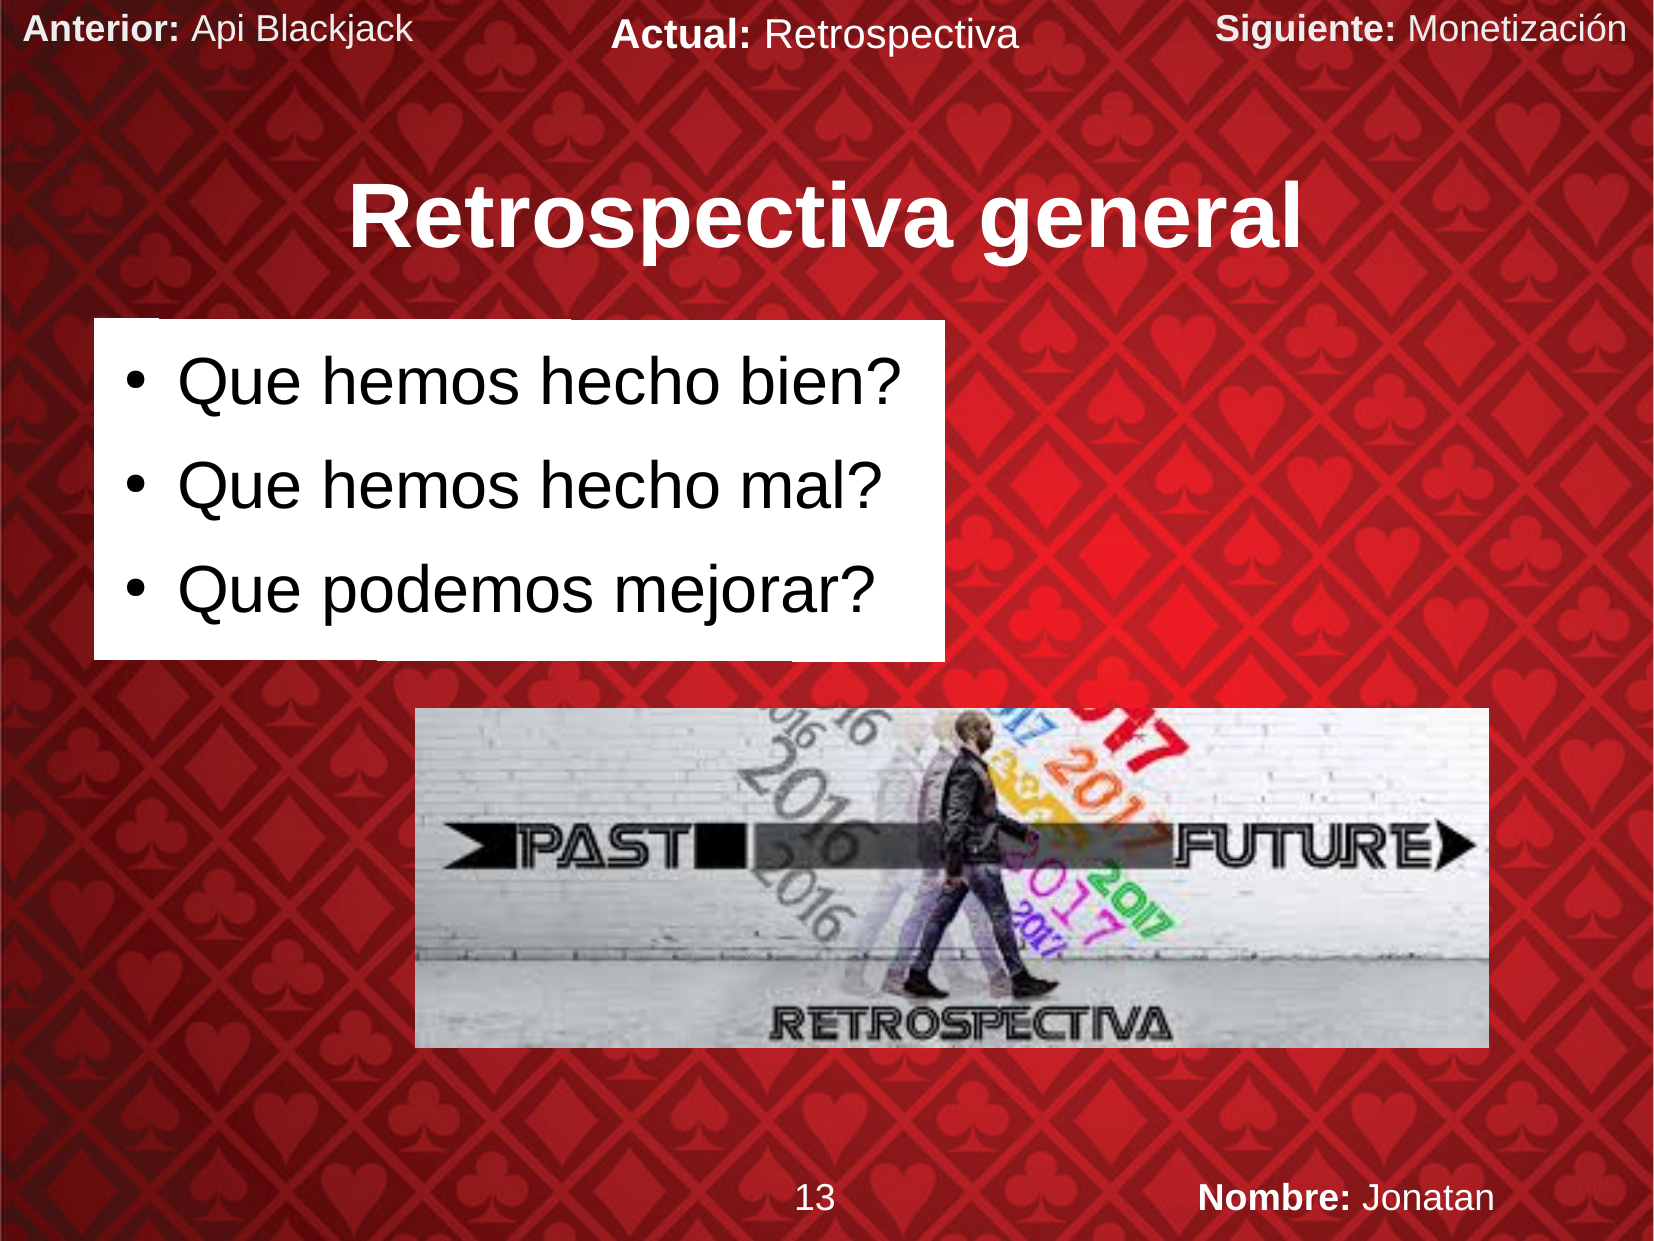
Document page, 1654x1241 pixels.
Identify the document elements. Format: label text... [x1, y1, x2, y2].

text_box Anterior: Api Blackjack [11, 7, 485, 92]
picture [0, 0, 1654, 1241]
text_box Siguiente: Monetización [1204, 7, 1642, 92]
text_box Nombre: Jonatan [1099, 1169, 1630, 1227]
text_box Actual: Retrospectiva [543, 3, 1087, 71]
list Que hemos hecho bien? Que hemos hecho mal? Que podemos mejorar? [106, 343, 922, 662]
title Retrospectiva general [82, 111, 1571, 319]
text_box [94, 318, 945, 662]
text_box 13 [531, 1169, 1099, 1227]
